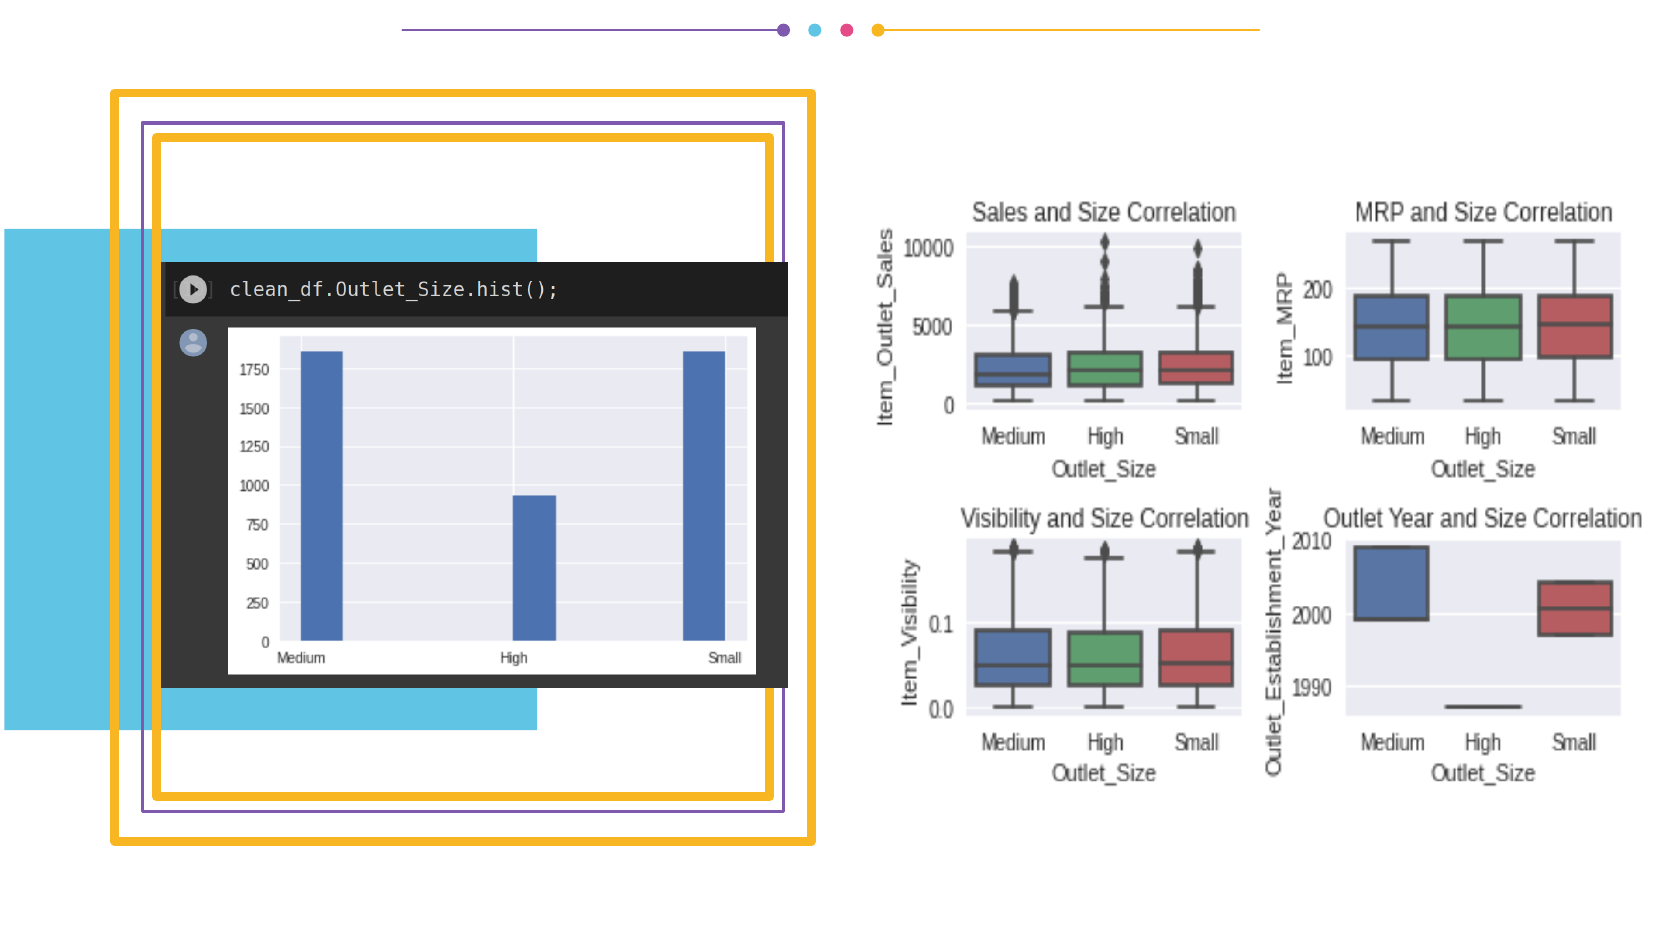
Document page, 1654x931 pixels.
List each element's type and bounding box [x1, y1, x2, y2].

picture [862, 187, 1654, 788]
picture [161, 262, 788, 688]
